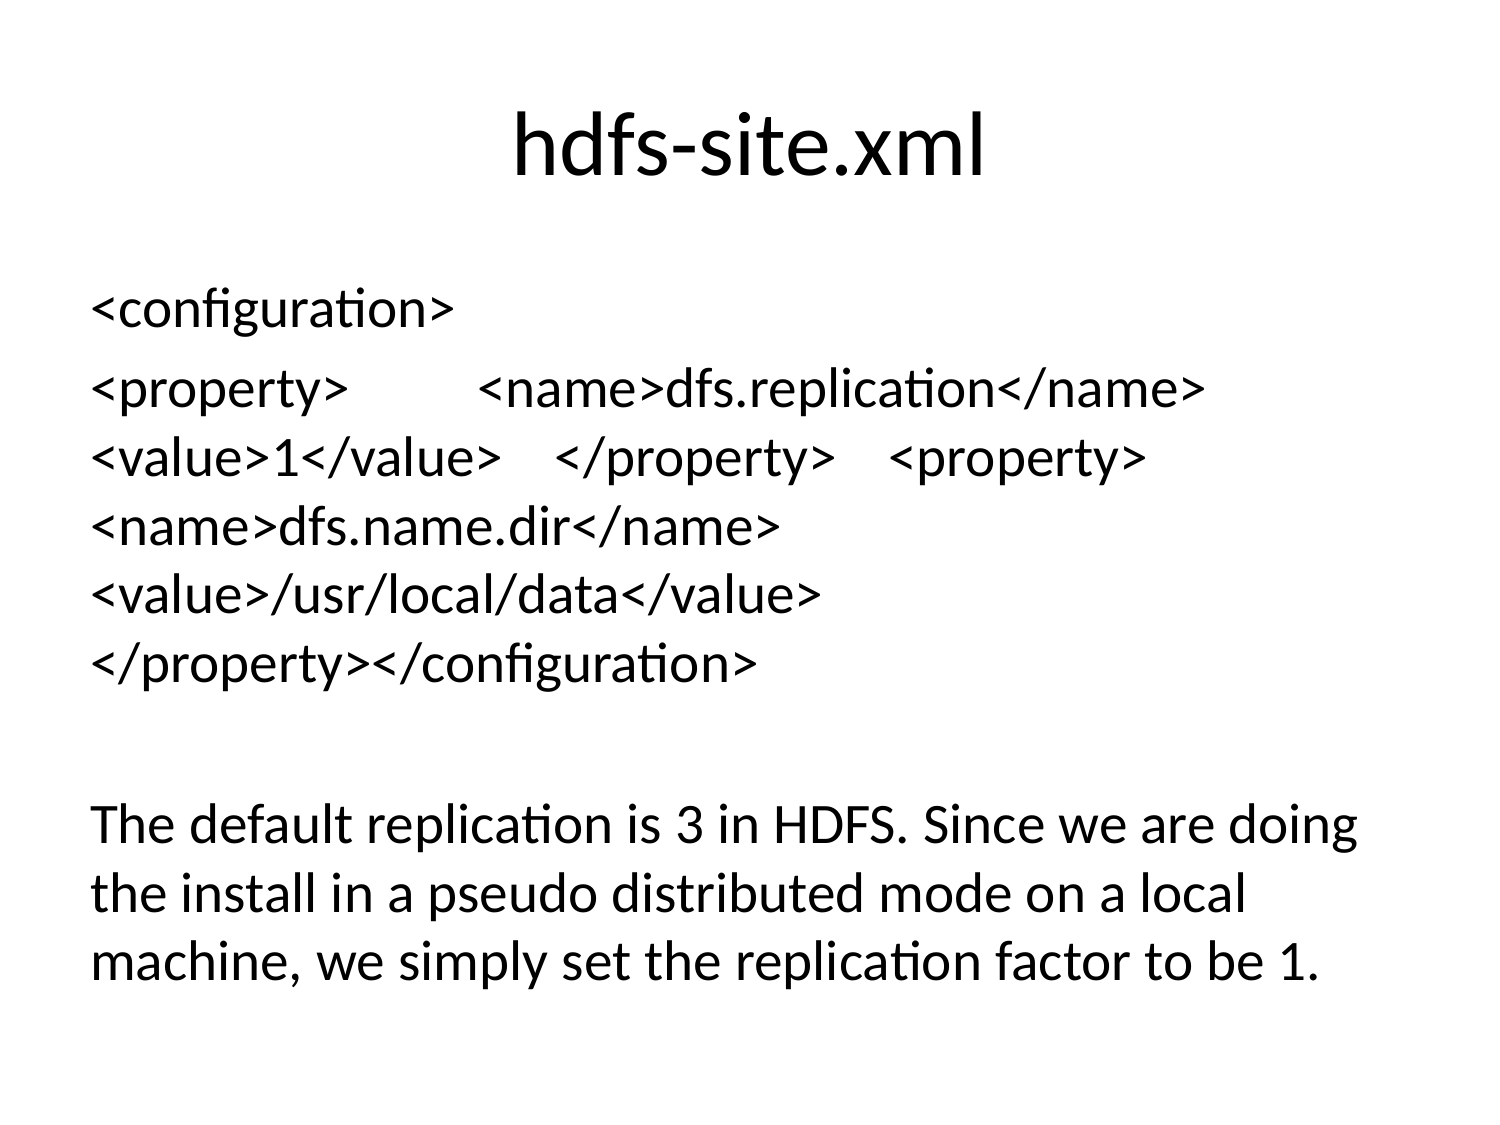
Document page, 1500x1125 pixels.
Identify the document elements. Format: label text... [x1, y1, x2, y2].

list <configuration> <property> <name>dfs.replication</name> <value>1</value> </property> <property> <name>dfs.name.dir</name> <value>/usr/local/data</value> </property></configuration> The default replication is 3 in HDFS. Since we are doing the install in a pseudo distributed mode on a local machine, we simply set the replication factor to be 1. [75, 262, 1425, 1005]
title hdfs-site.xml [75, 45, 1425, 233]
